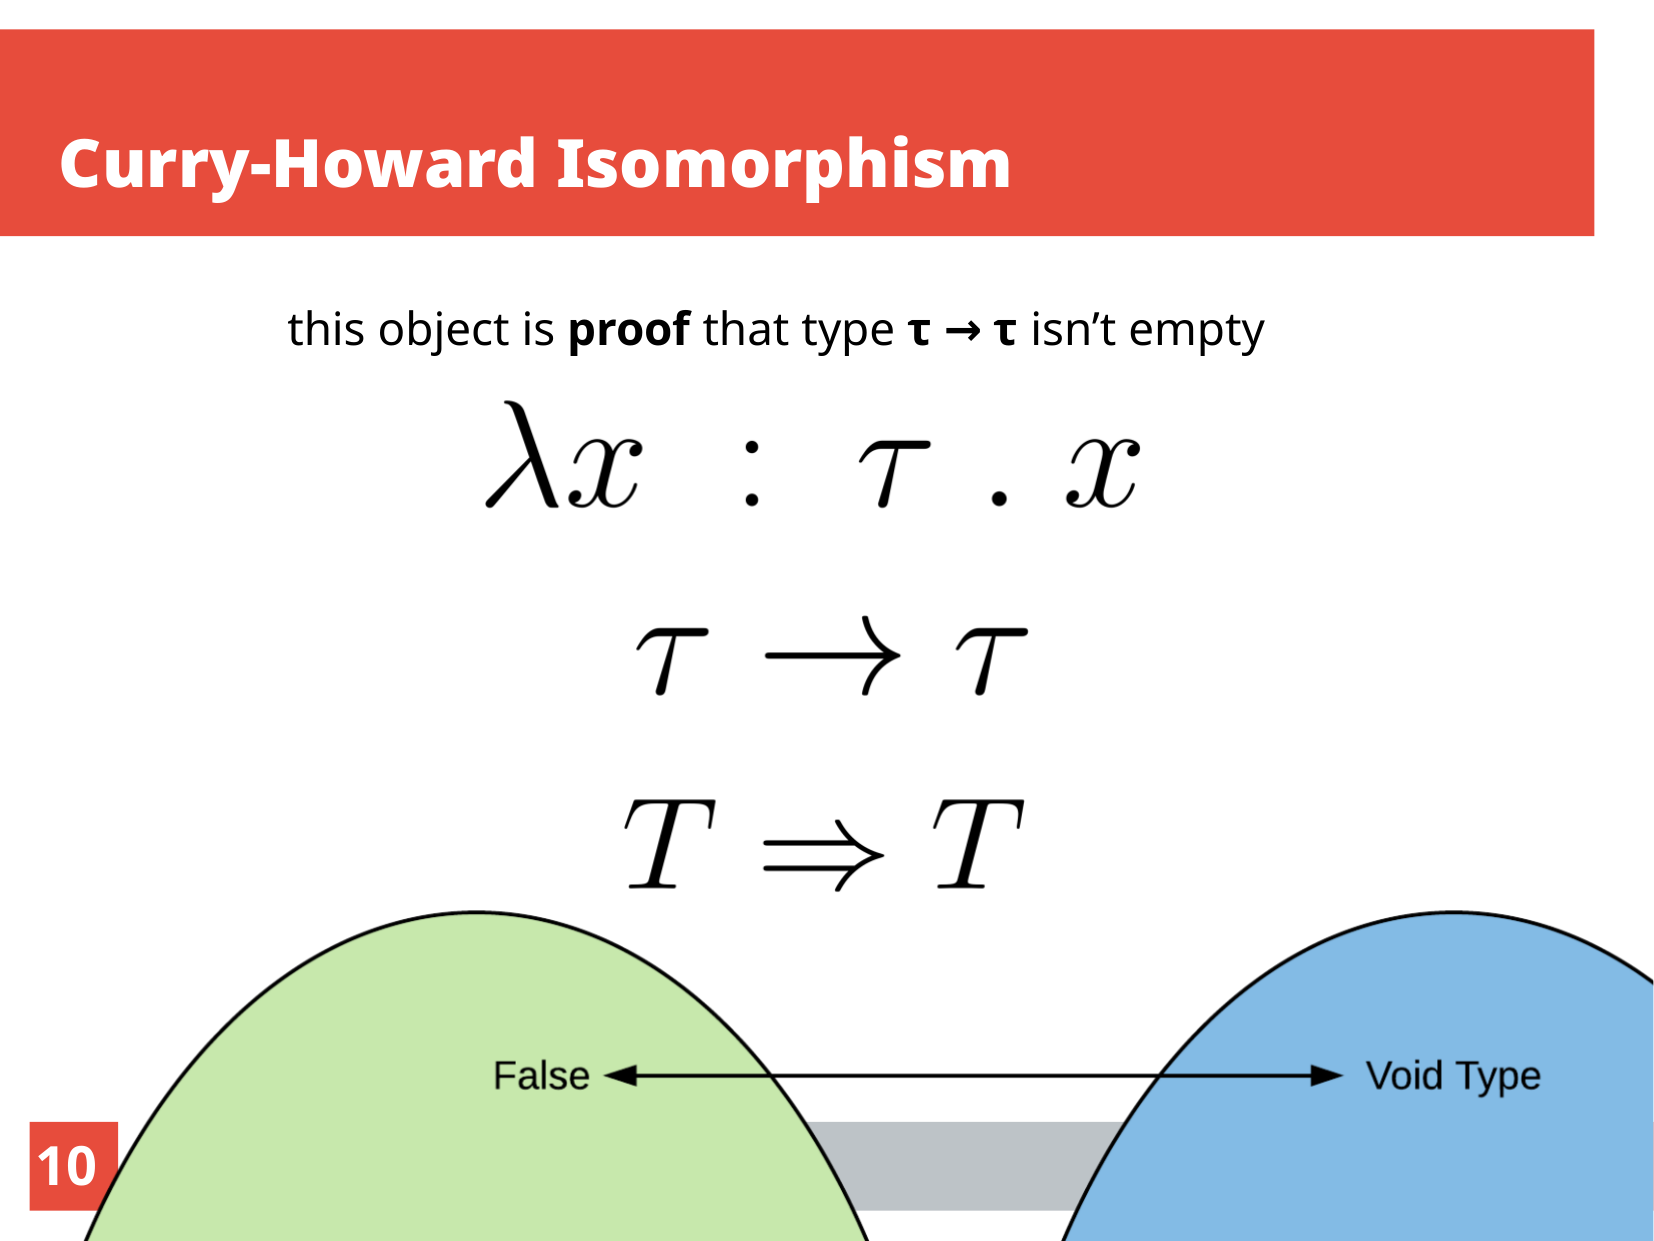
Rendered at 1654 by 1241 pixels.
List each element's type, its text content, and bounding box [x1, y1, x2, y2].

text_box this object is proof that type τ → τ isn’t empty [272, 289, 1390, 358]
text_box 10 [20, 1119, 254, 1210]
title Curry-Howard Isomorphism [59, 58, 1595, 207]
picture [0, 772, 1654, 1241]
picture [600, 583, 1062, 731]
picture [452, 364, 1174, 542]
